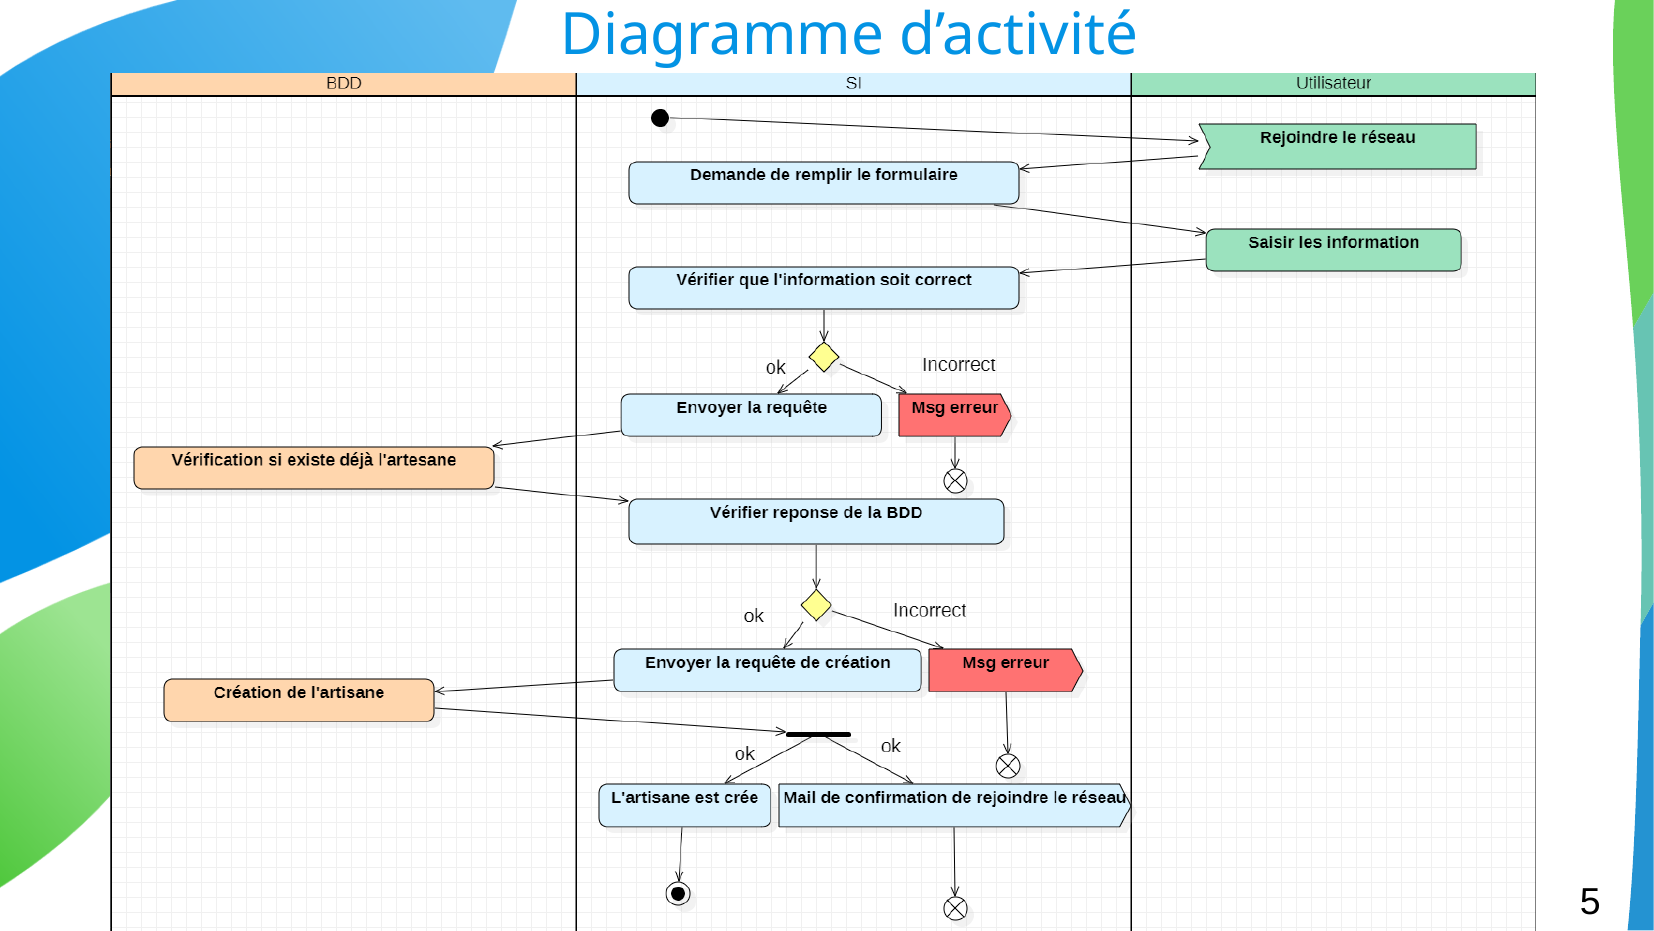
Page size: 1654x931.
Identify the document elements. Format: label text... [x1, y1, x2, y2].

picture [0, 0, 1536, 931]
text_box <numéro> [1564, 873, 1625, 931]
text_box Diagramme d’activité [295, 0, 1388, 73]
